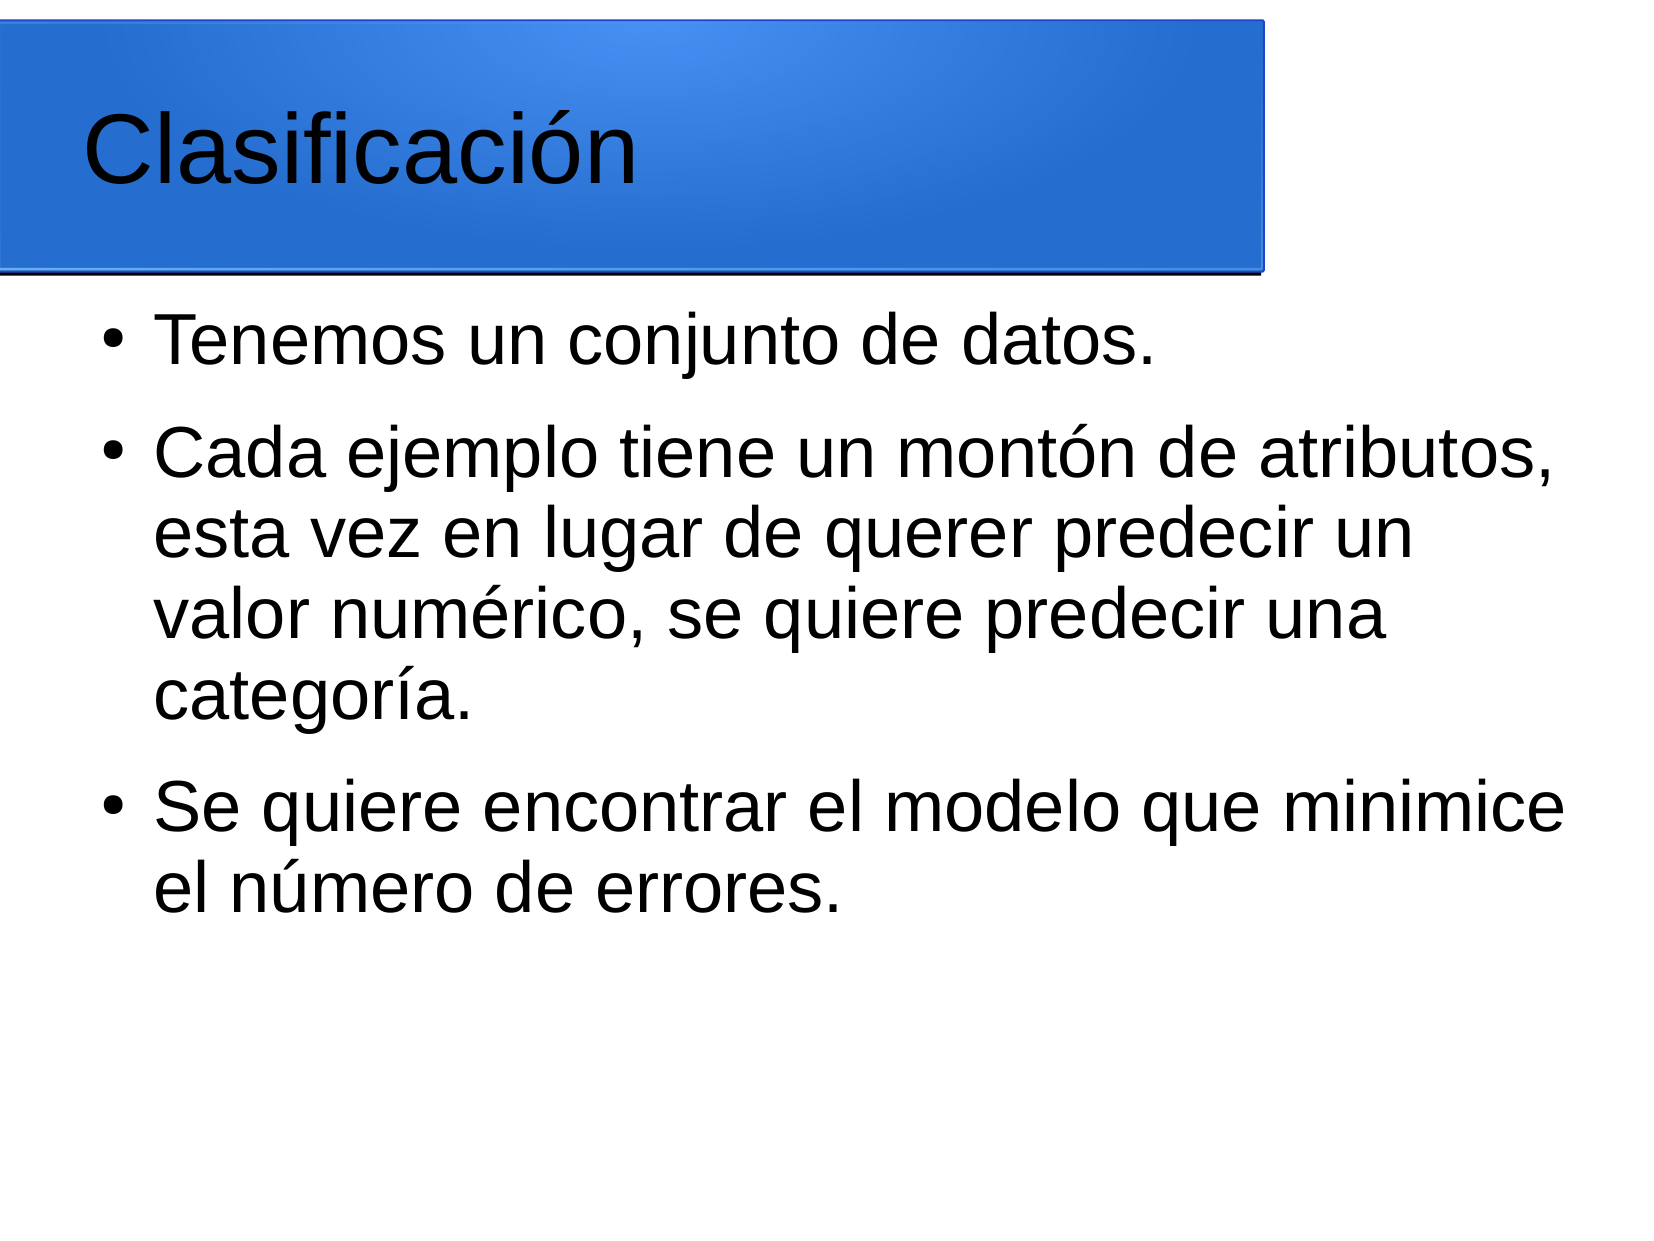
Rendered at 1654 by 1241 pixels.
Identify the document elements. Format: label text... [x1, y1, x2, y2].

list Tenemos un conjunto de datos. Cada ejemplo tiene un montón de atributos, esta vez en lugar de querer predecir un valor numérico, se quiere predecir una categoría. Se quiere encontrar el modelo que minimice el número de errores. [82, 299, 1571, 1019]
title Clasificación [82, 47, 1235, 252]
